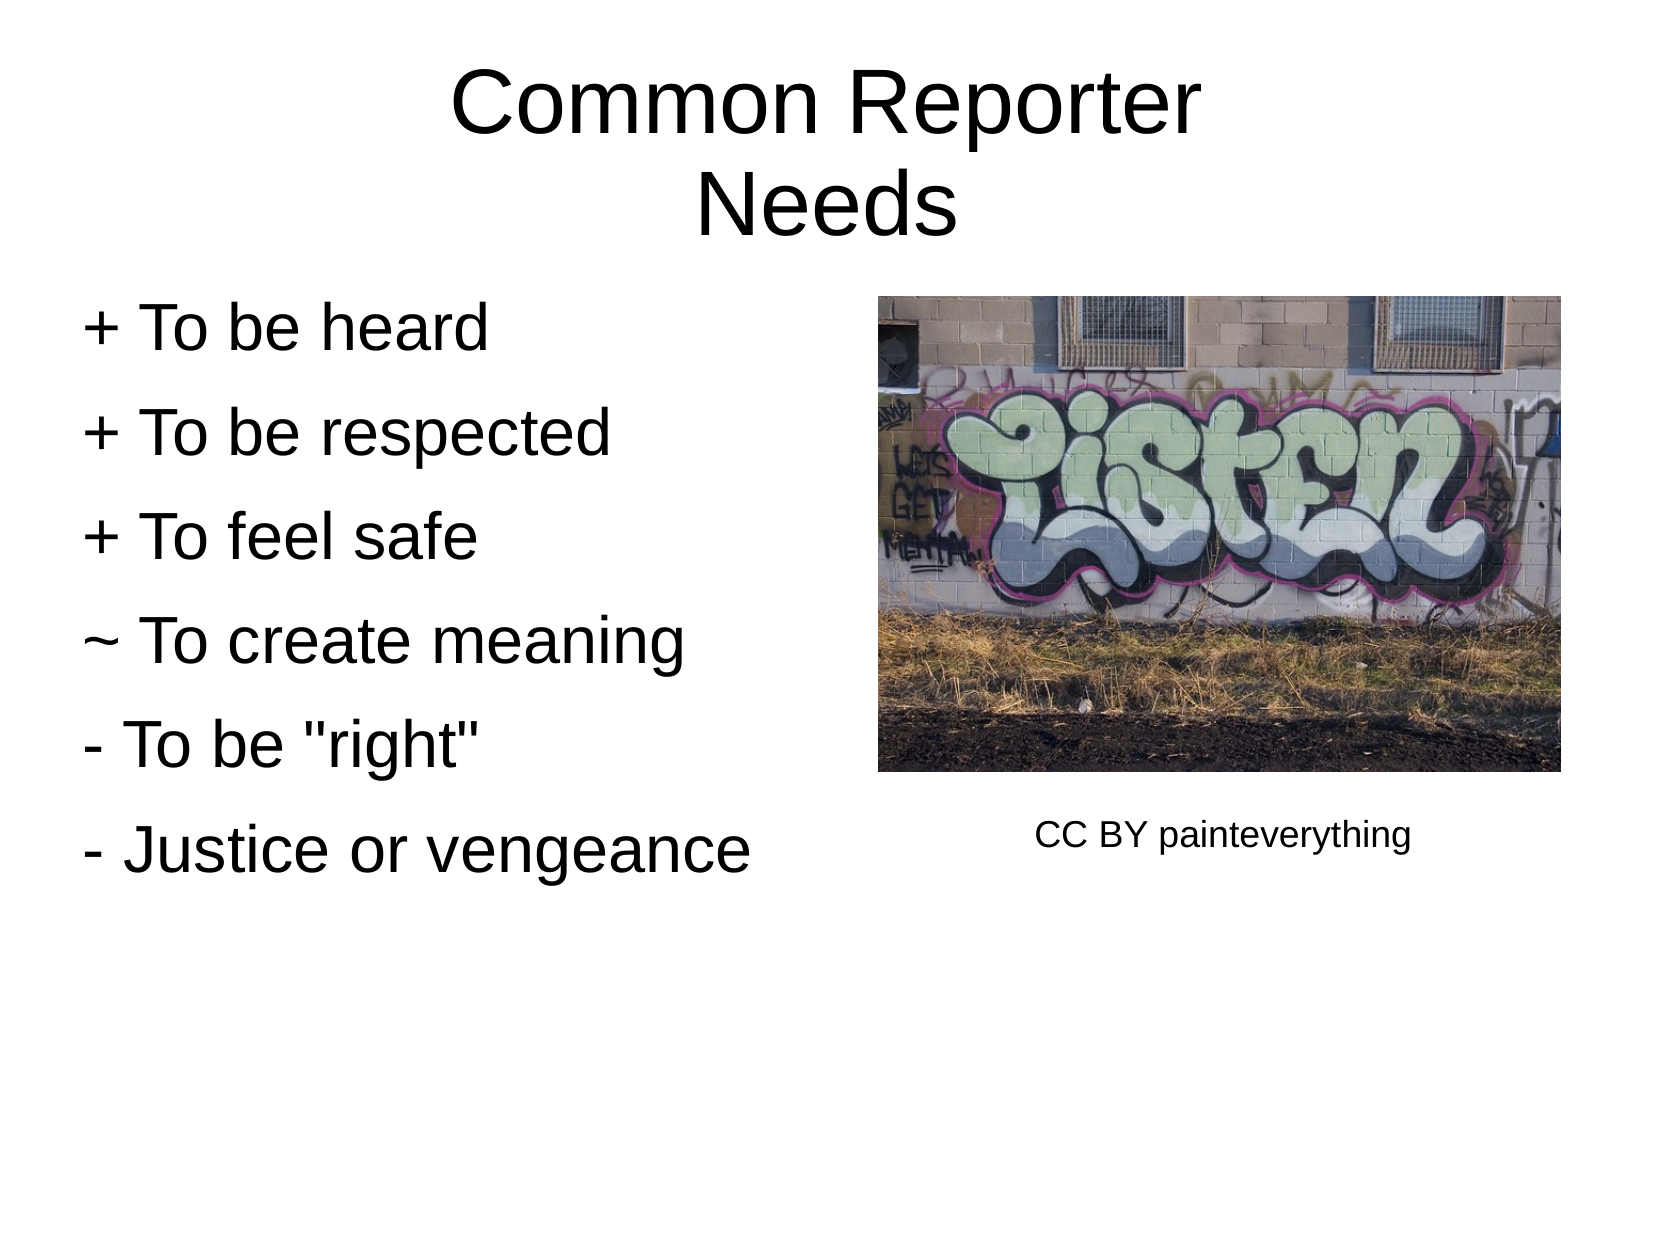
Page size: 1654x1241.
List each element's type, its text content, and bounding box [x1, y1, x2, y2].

picture [878, 296, 1561, 772]
text_box CC BY painteverything [1019, 806, 1461, 906]
list + To be heard + To be respected + To feel safe ~ To create meaning - To be "right" - Justice or vengeance [82, 290, 1571, 1010]
title Common Reporter Needs [82, 49, 1571, 257]
